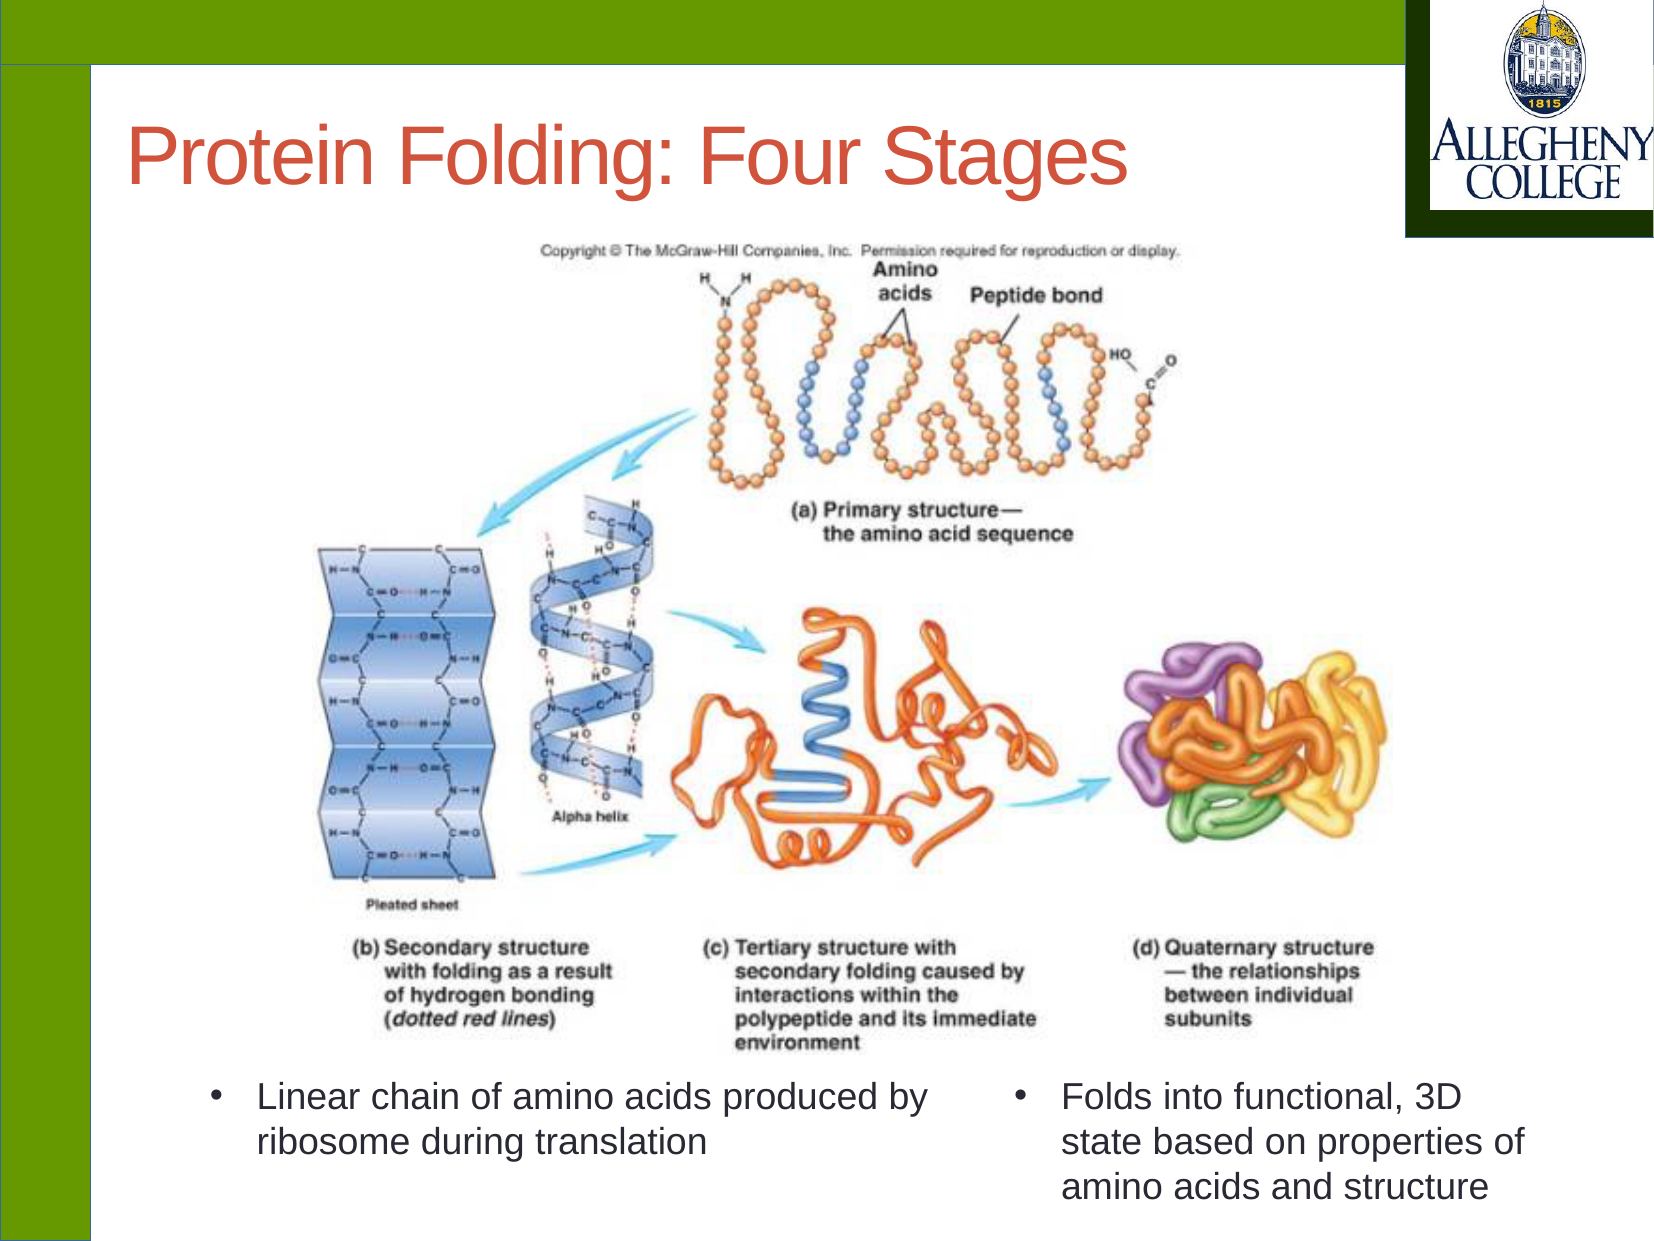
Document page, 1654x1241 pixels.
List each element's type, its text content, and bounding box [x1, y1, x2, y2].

text_box Linear chain of amino acids produced by ribosome during translation [194, 1064, 945, 1170]
picture [1430, 0, 1654, 210]
text_box [1405, 210, 1654, 238]
text_box [0, 0, 1430, 1241]
picture [168, 243, 1537, 1055]
text_box Folds into functional, 3D state based on properties of amino acids and structure [999, 1064, 1561, 1215]
title Protein Folding: Four Stages [110, 69, 1461, 233]
